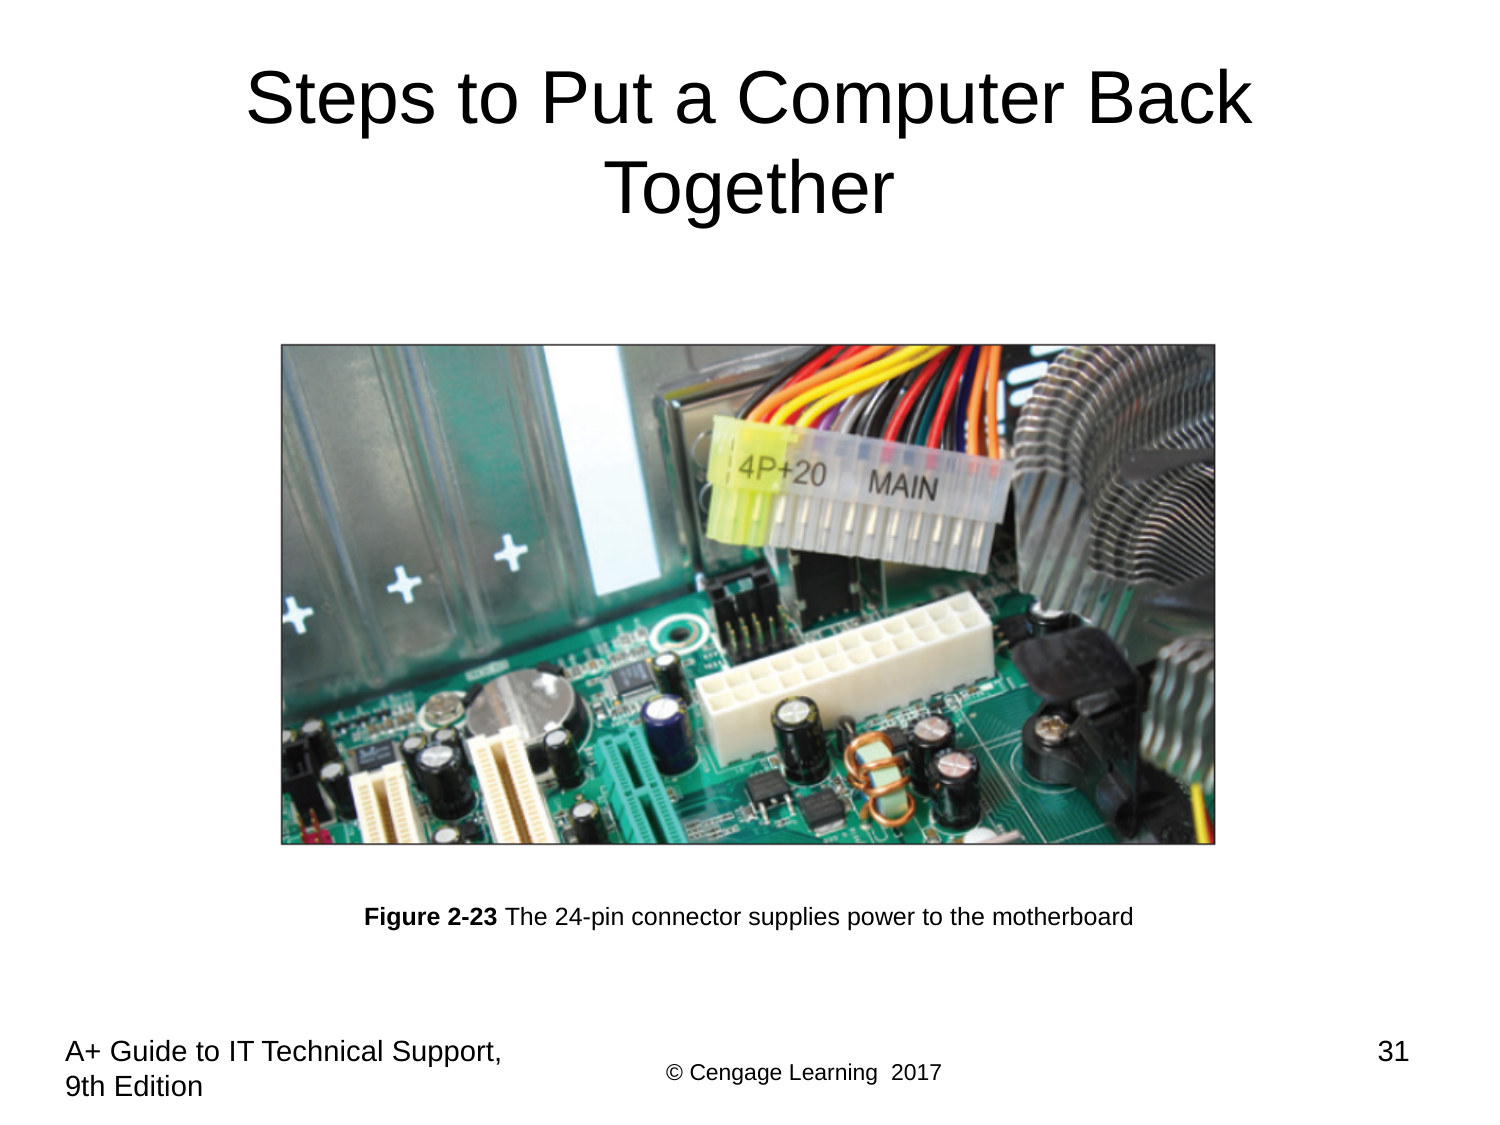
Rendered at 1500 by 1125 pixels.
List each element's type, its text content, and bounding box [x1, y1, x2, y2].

footer A+ Guide to IT Technical Support, 9th Edition [50, 1025, 550, 1104]
picture [275, 335, 1225, 853]
text_box Figure 2-23 The 24-pin connector supplies power to the motherboard [349, 893, 1151, 938]
title Steps to Put a Computer Back Together [75, 45, 1425, 233]
slide_number <number> [1074, 1024, 1425, 1103]
